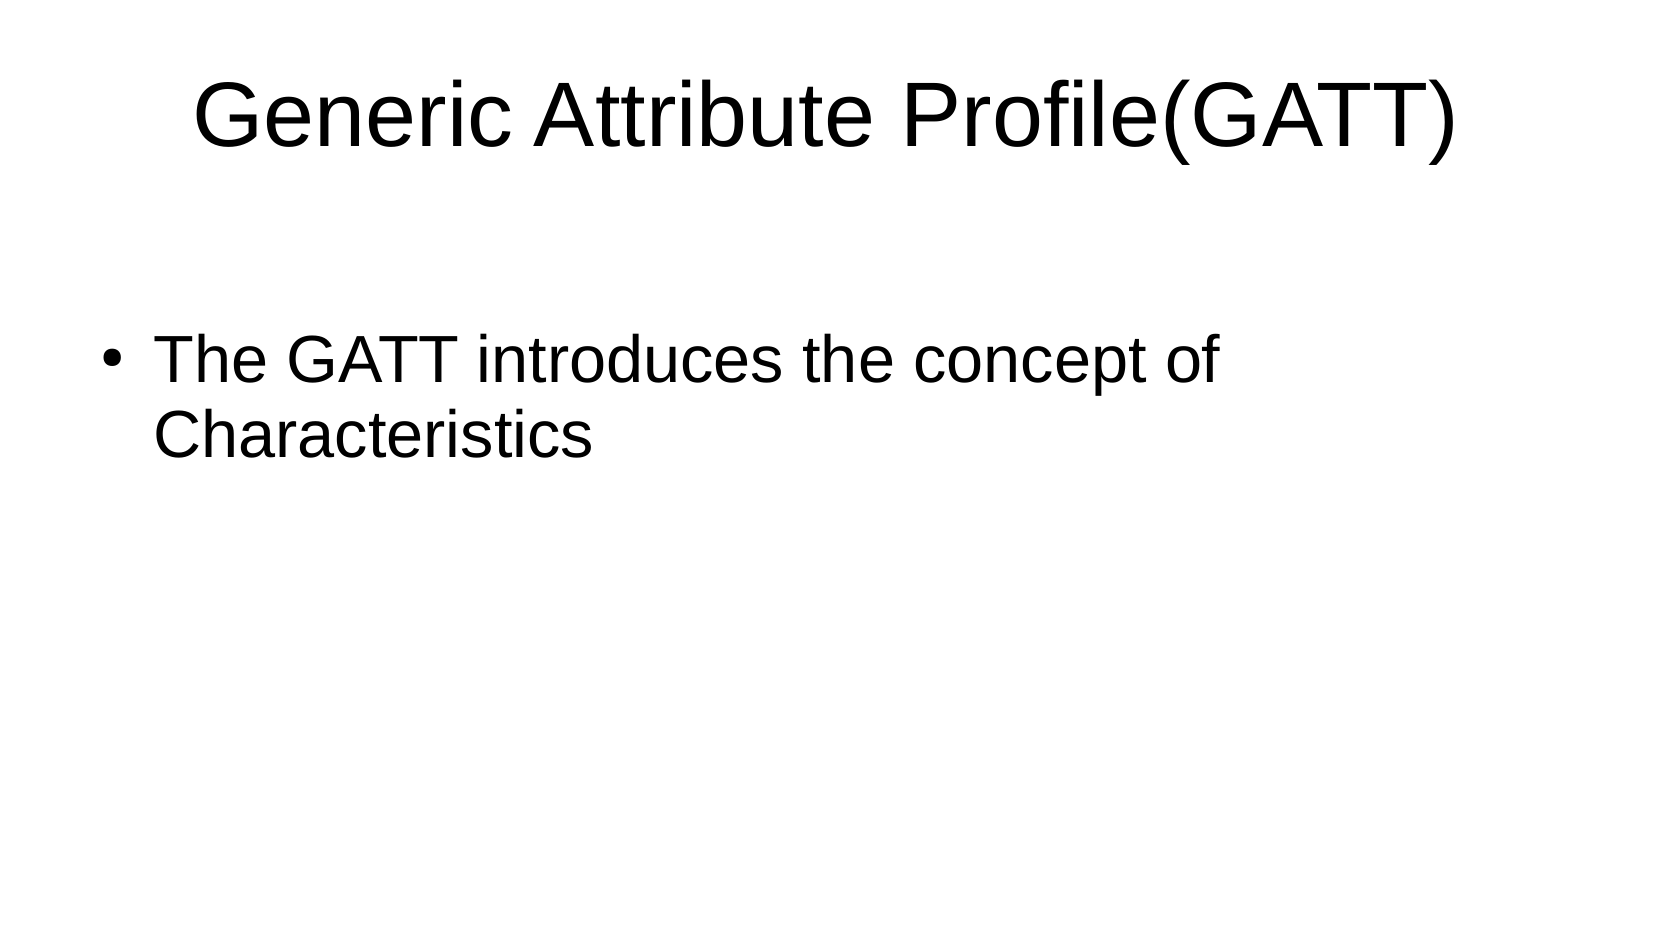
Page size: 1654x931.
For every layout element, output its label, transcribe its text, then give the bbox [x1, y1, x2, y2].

list The GATT introduces the concept of Characteristics [82, 217, 1571, 758]
title Generic Attribute Profile(GATT) [82, 37, 1571, 193]
